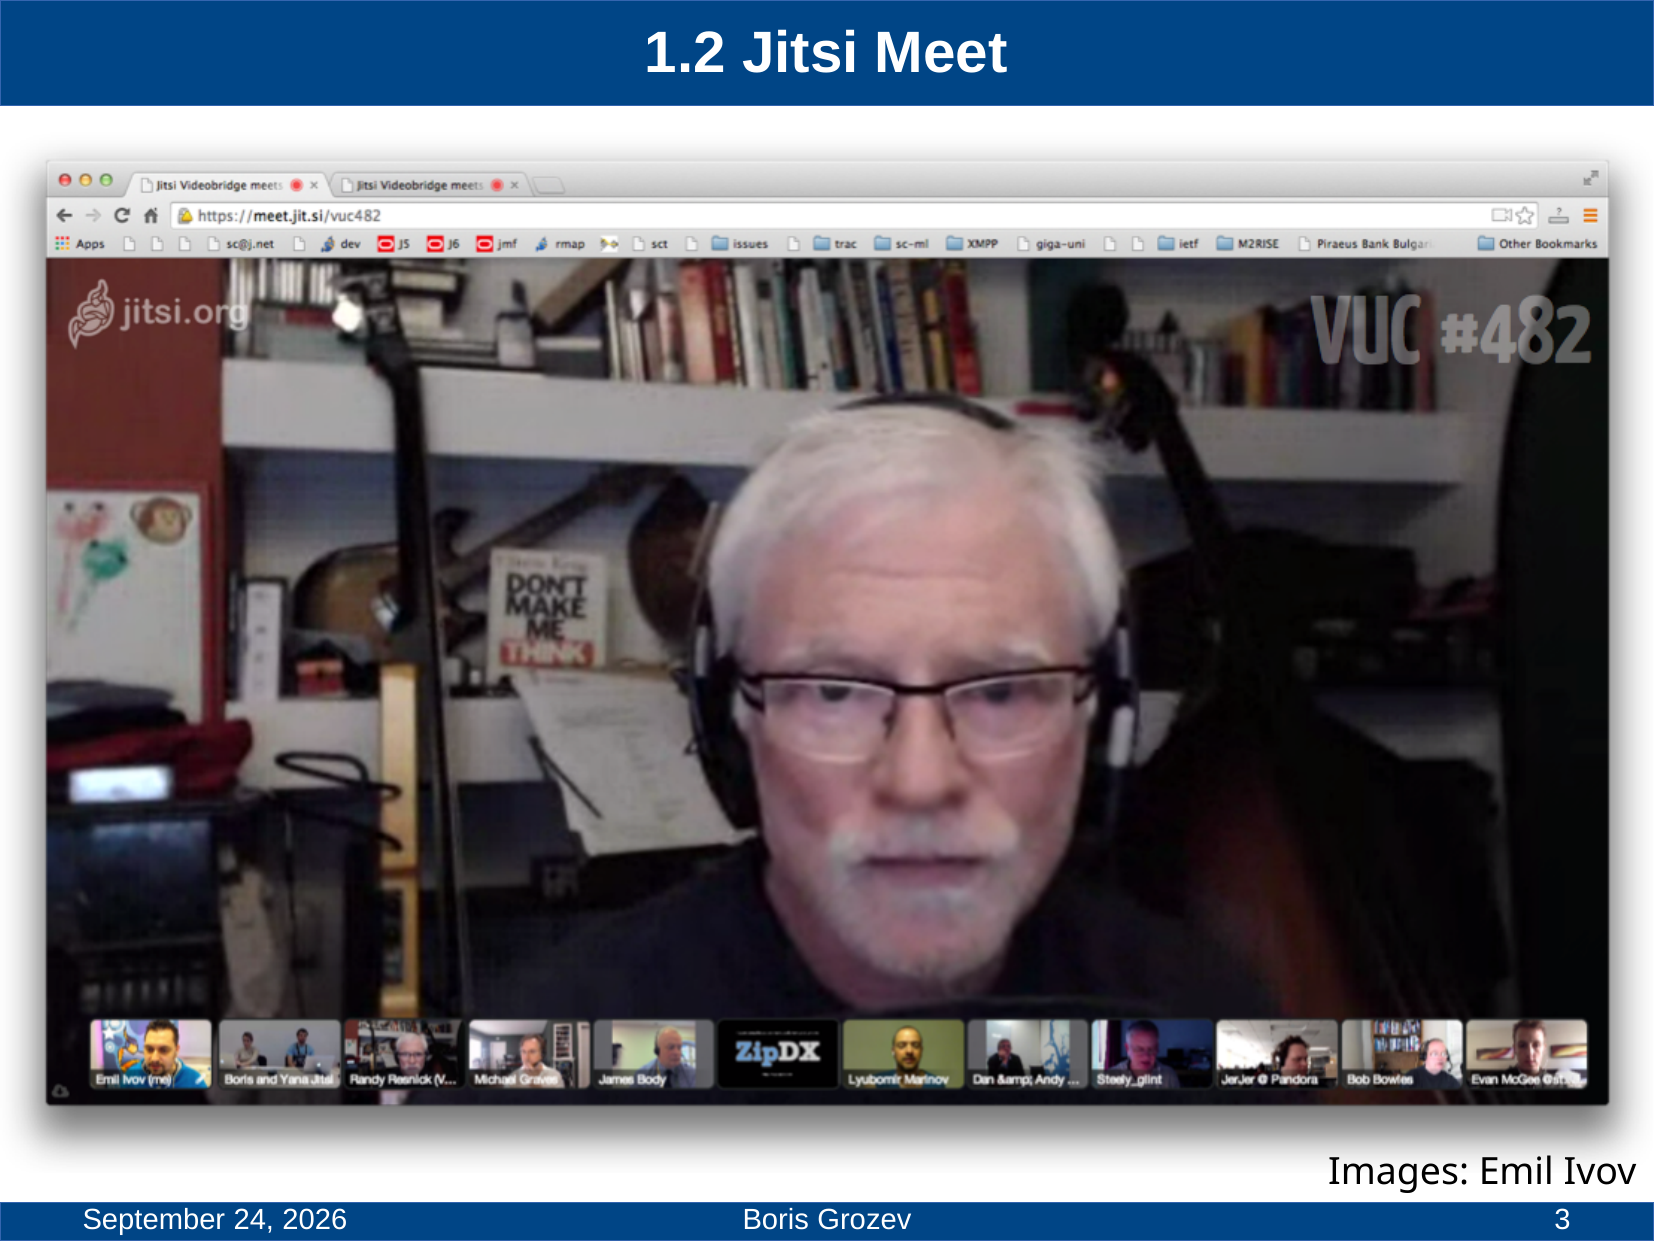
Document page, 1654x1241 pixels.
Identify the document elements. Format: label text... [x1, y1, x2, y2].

title 1.2 Jitsi Meet [0, 0, 1654, 106]
picture [0, 129, 1654, 1173]
text_box Images: Emil Ivov [1313, 1137, 1639, 1201]
